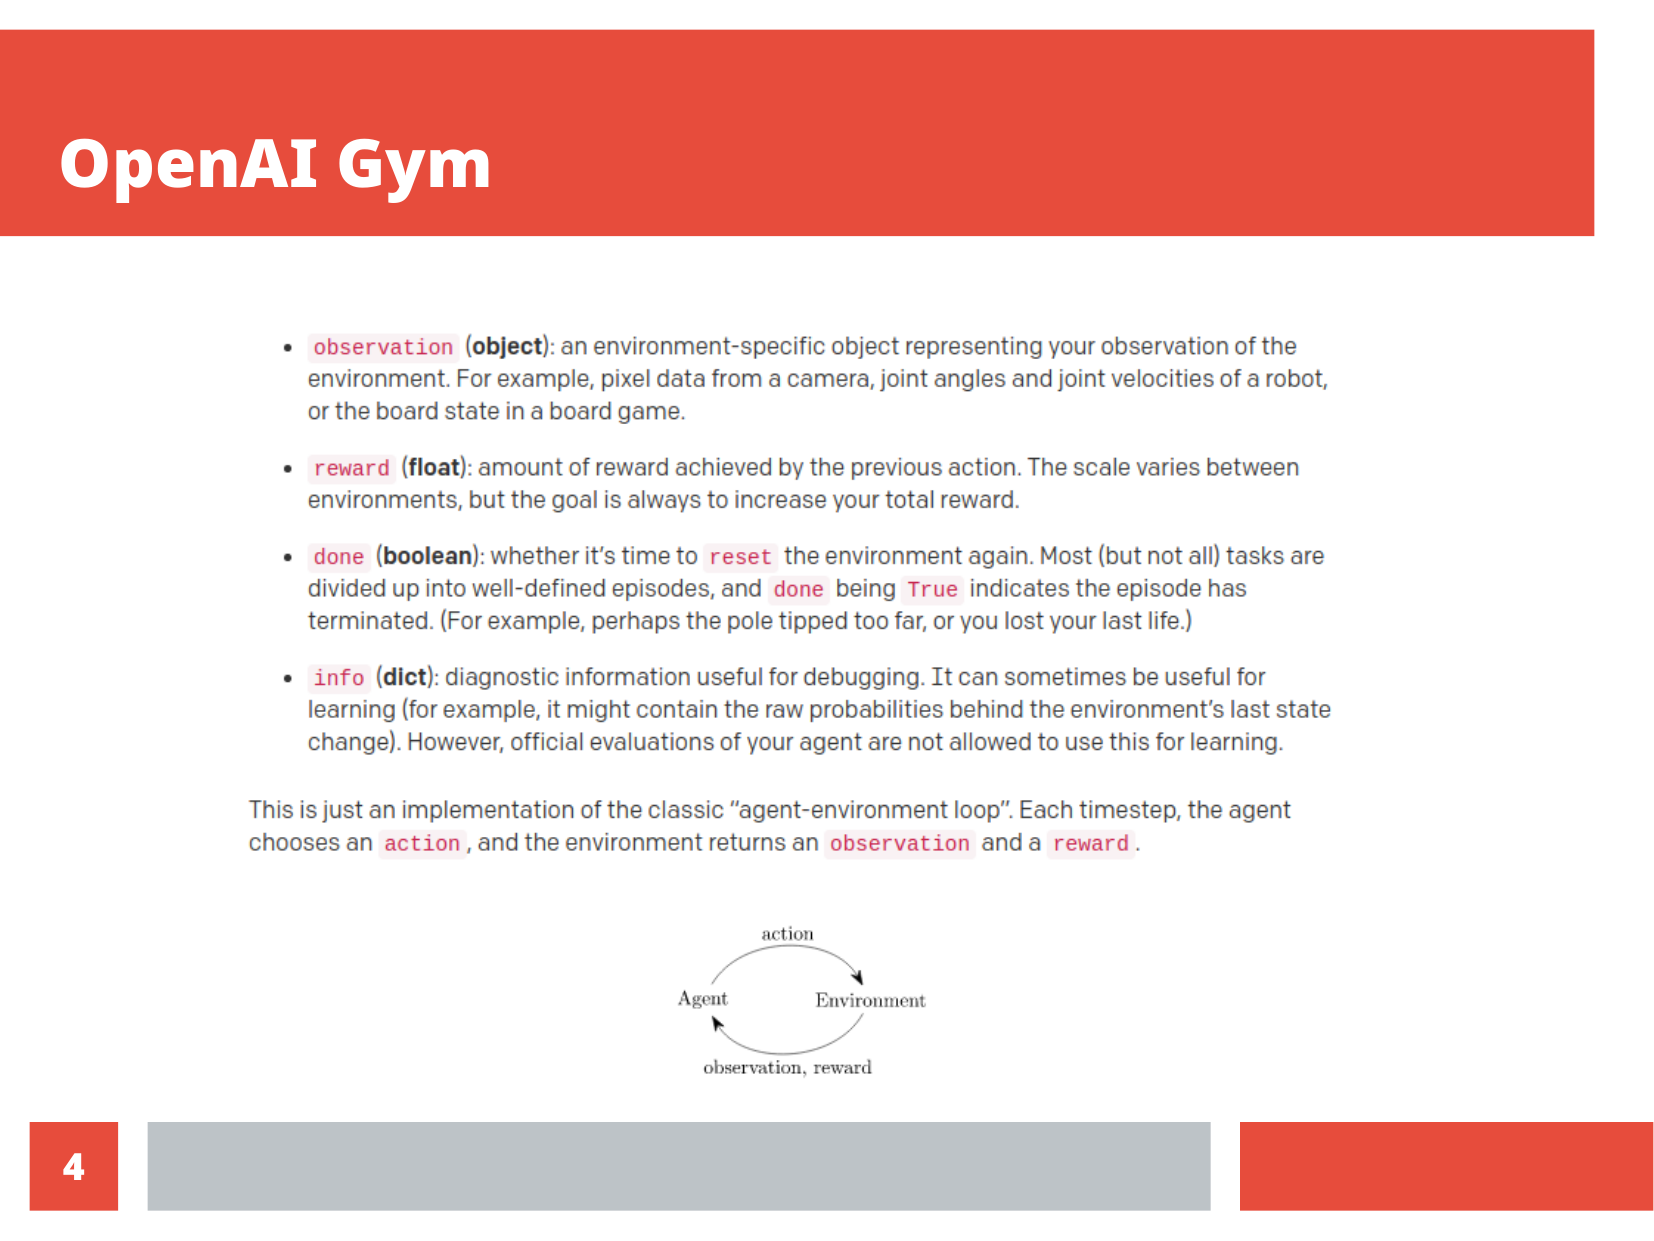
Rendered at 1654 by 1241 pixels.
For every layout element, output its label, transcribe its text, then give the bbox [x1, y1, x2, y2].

title OpenAI Gym [59, 59, 1595, 207]
picture [240, 328, 1351, 1093]
